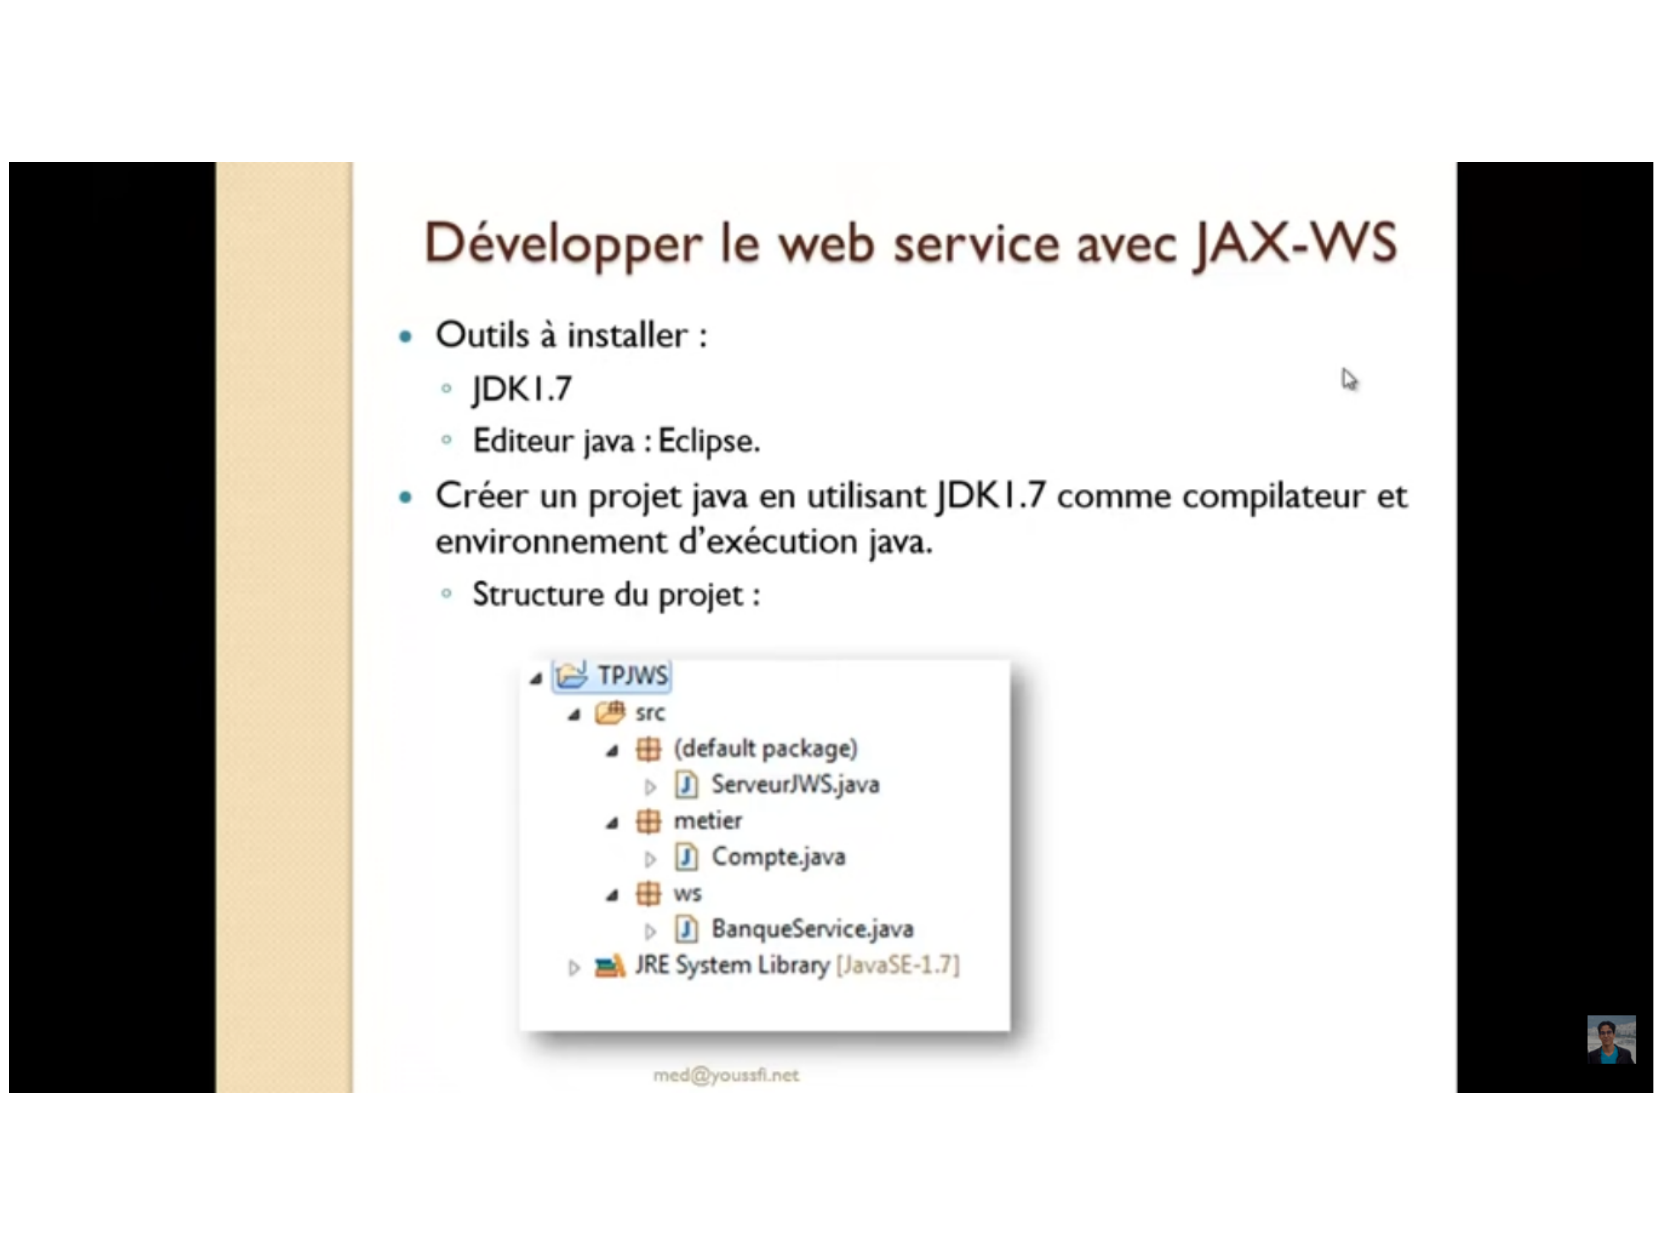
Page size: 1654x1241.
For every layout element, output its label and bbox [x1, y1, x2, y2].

picture [9, 162, 1654, 1093]
